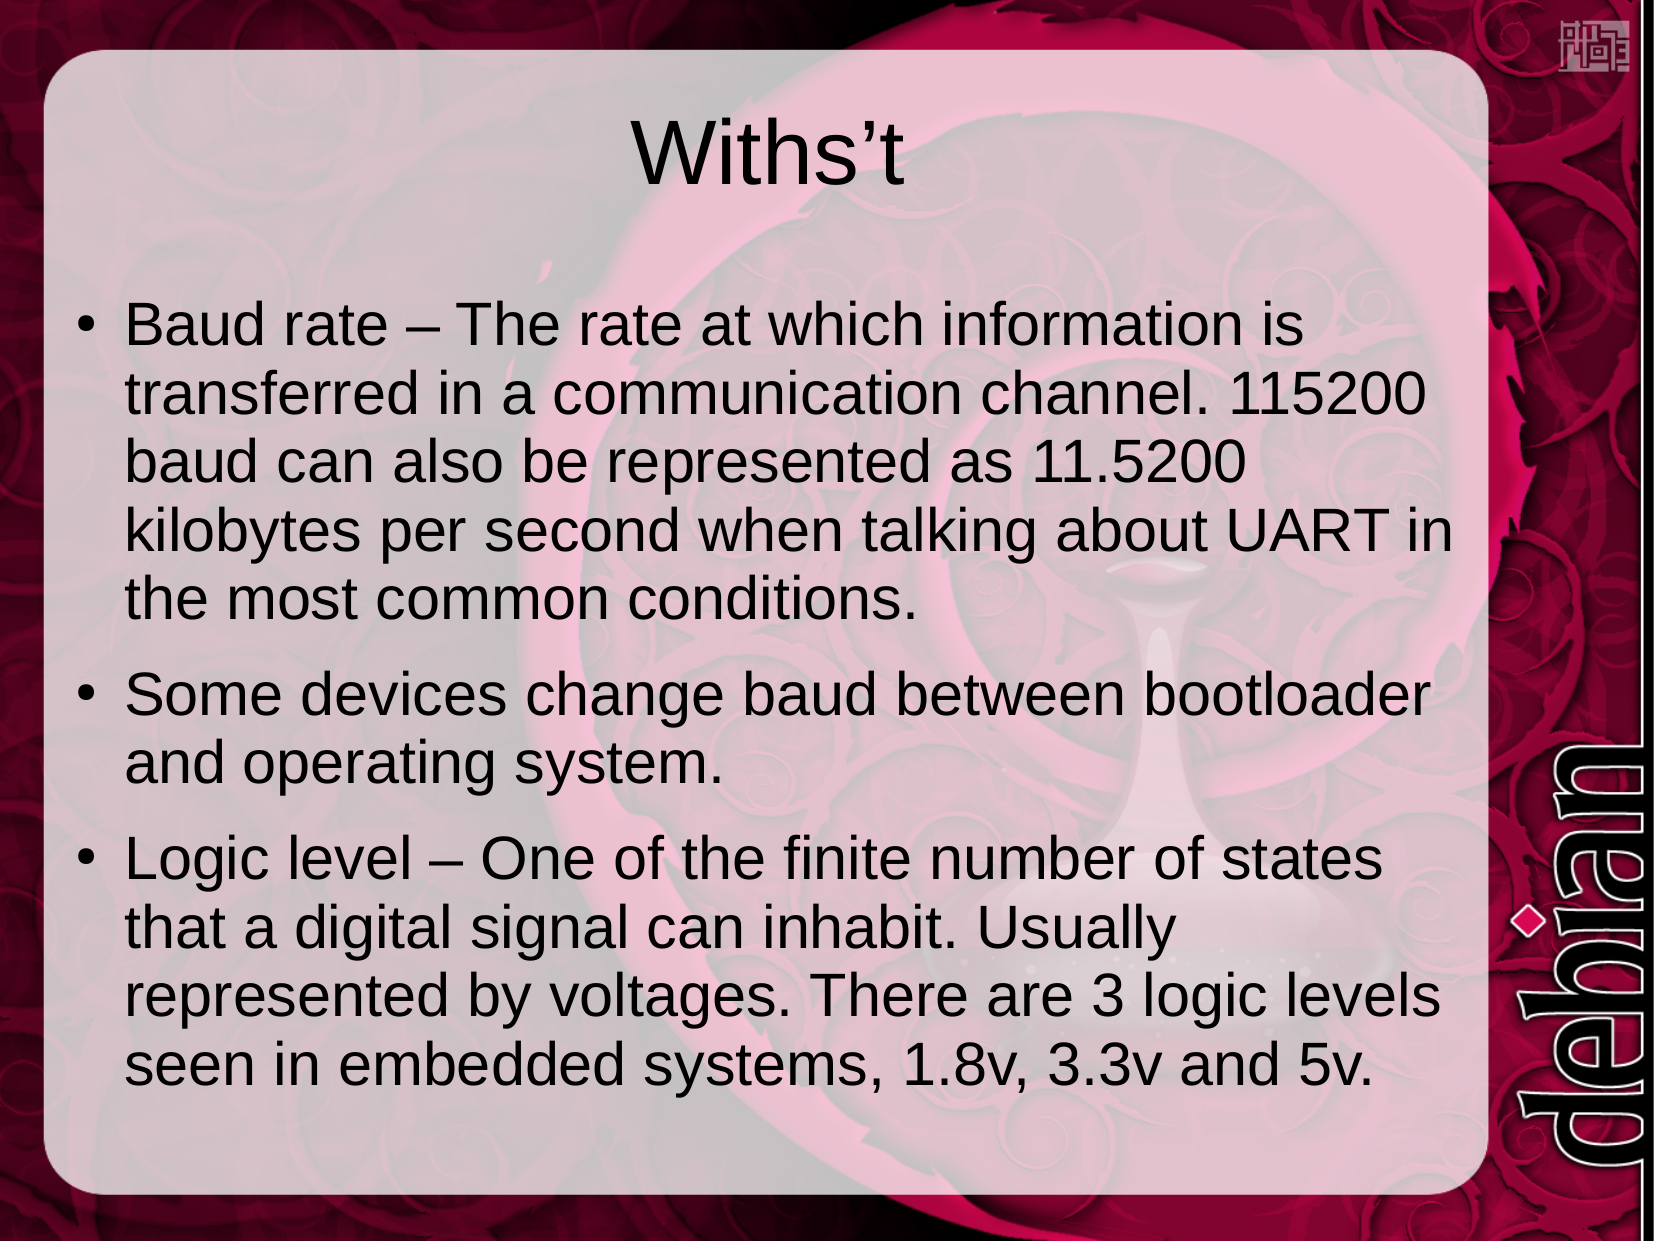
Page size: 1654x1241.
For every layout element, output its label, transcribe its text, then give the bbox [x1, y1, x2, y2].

picture [0, 0, 1654, 1241]
title Withs’t [59, 49, 1477, 257]
list Baud rate – The rate at which information is transferred in a communication channel. 115200 baud can also be represented as 11.5200 kilobytes per second when talking about UART in the most common conditions. Some devices change baud between bootloader and operating system. Logic level – One of the finite number of states that a digital signal can inhabit. Usually represented by voltages. There are 3 logic levels seen in embedded systems, 1.8v, 3.3v and 5v. [59, 290, 1477, 1109]
